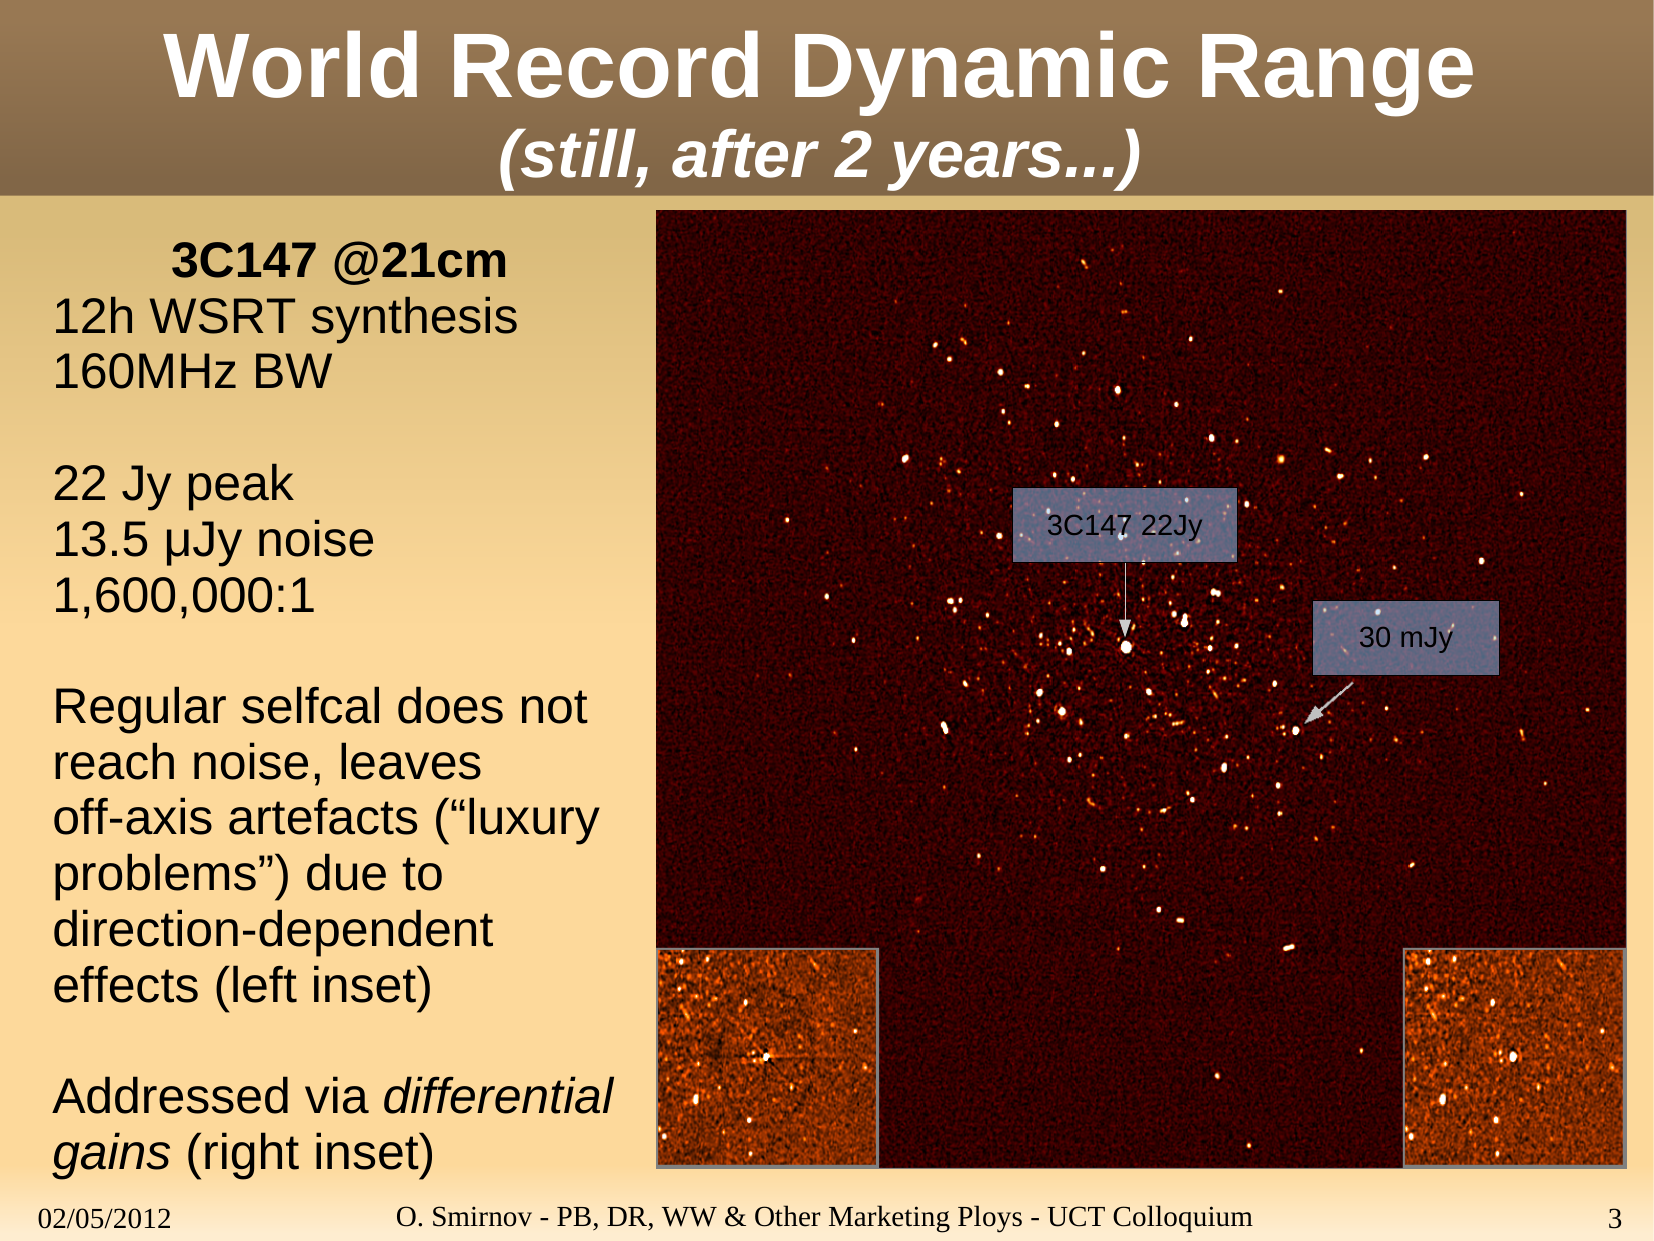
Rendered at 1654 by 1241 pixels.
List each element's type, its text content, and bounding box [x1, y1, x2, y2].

text_box 3C147 @21cm 12h WSRT synthesis 160MHz BW 22 Jy peak 13.5 μJy noise 1,600,000:1 Regular selfcal does not reach noise, leaves off-axis artefacts (“luxury problems”) due to direction-dependent effects (left inset) Addressed via differential gains (right inset) [37, 224, 638, 1163]
text_box 3C147 22Jy [1012, 487, 1238, 563]
text_box 30 mJy [1312, 600, 1500, 676]
picture [0, 0, 1654, 1241]
title World Record Dynamic Range (still, after 2 years...) [76, 7, 1565, 200]
